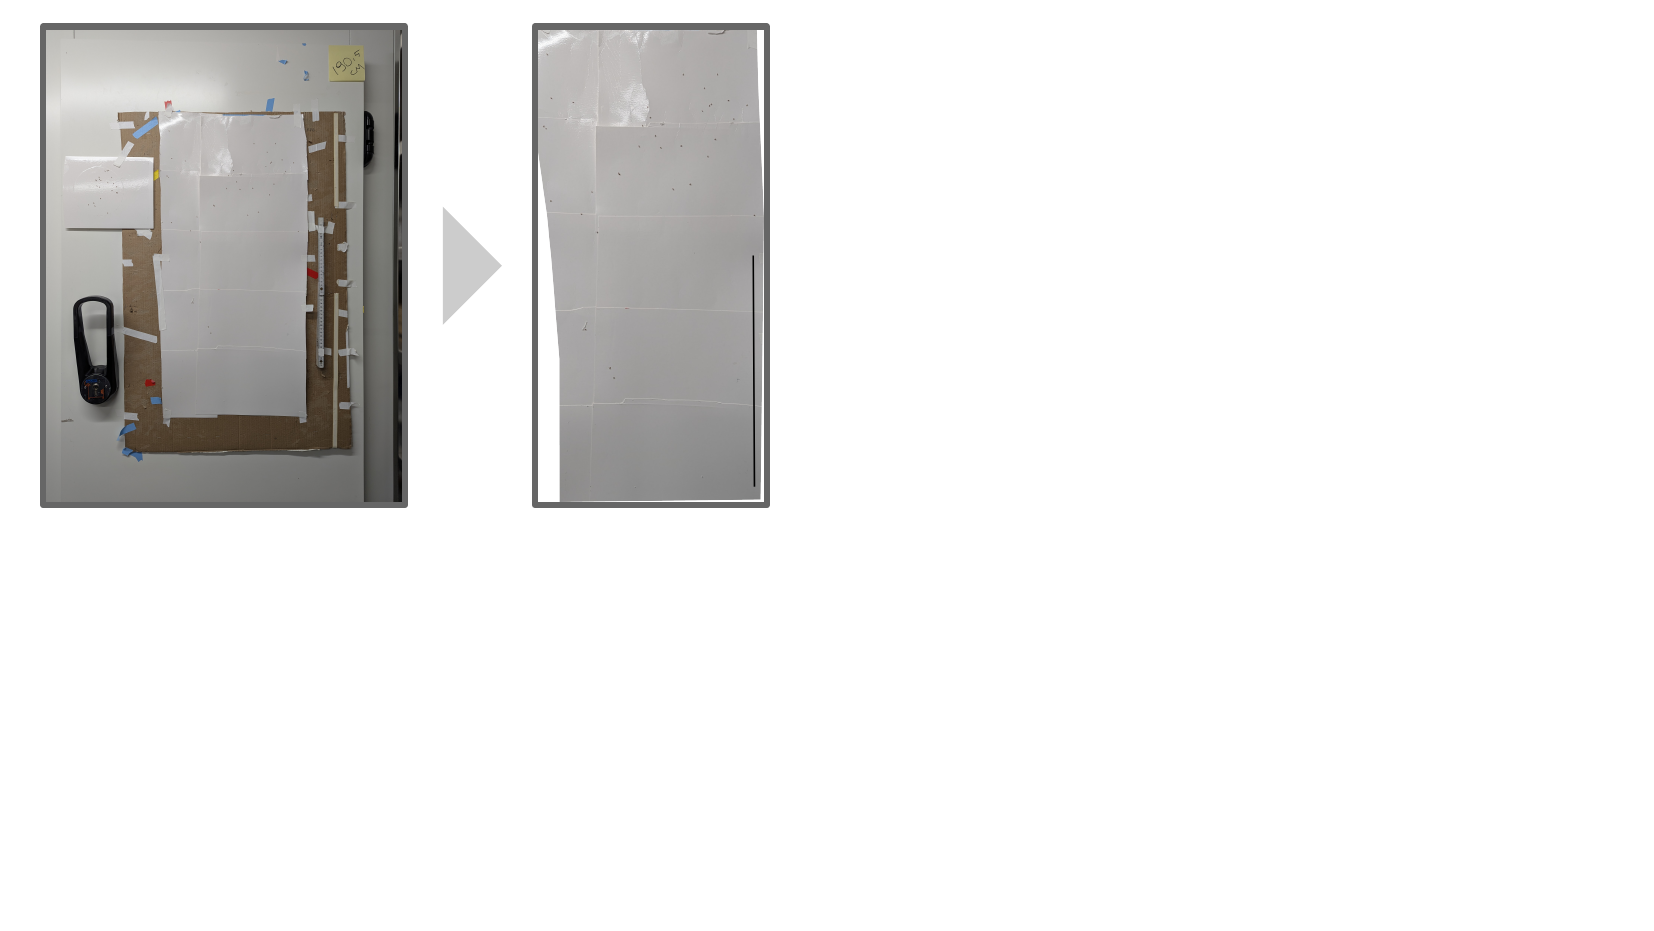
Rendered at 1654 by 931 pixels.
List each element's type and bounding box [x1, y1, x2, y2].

picture [46, 29, 402, 502]
text_box [442, 206, 502, 325]
picture [537, 29, 764, 502]
